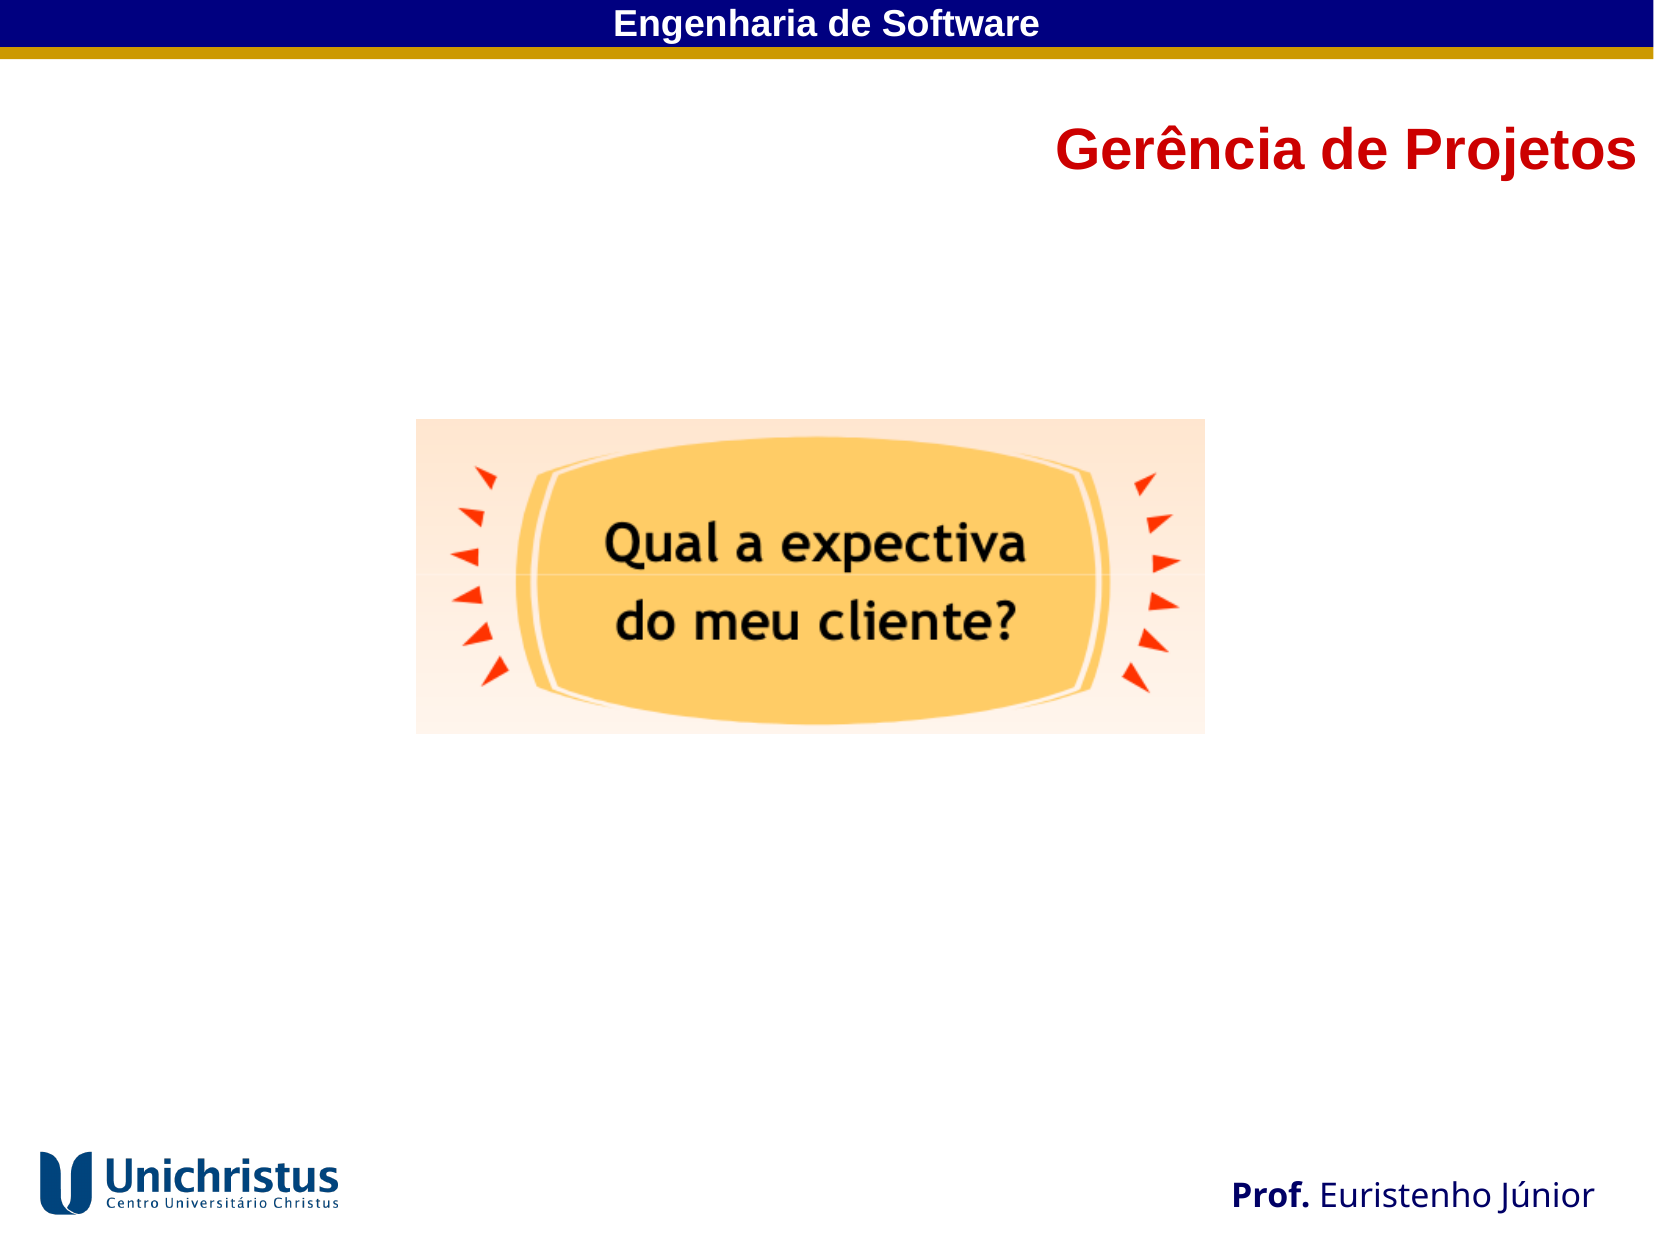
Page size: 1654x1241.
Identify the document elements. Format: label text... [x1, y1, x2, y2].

text_box Engenharia de Software [0, 0, 1654, 47]
text_box [0, 47, 1654, 60]
text_box Gerência de Projetos [1040, 109, 1654, 189]
text_box Prof. Euristenho Júnior [1216, 1163, 1654, 1224]
picture [416, 419, 1205, 734]
picture [35, 1148, 343, 1217]
